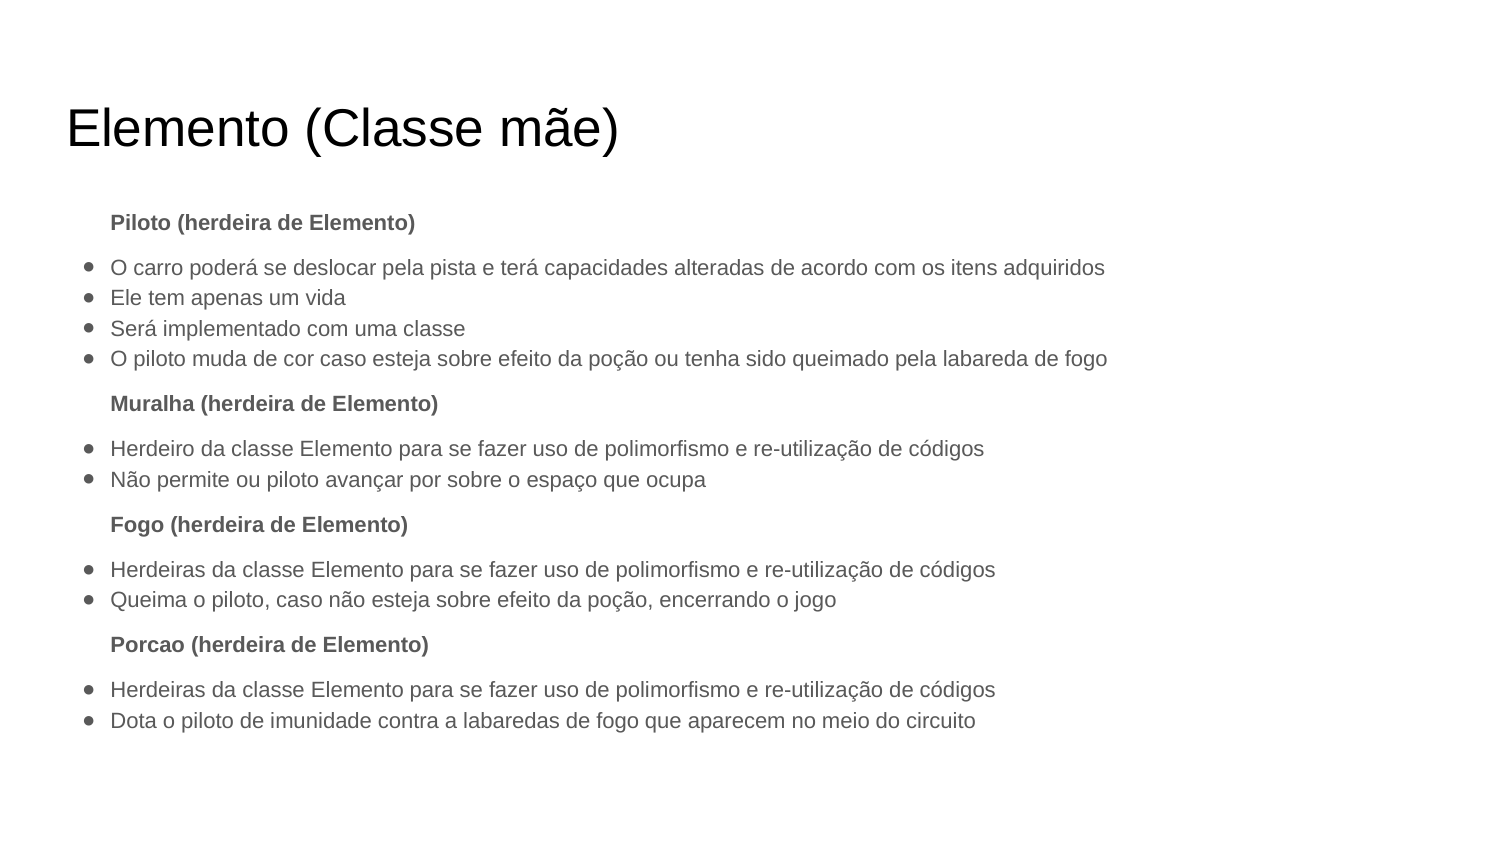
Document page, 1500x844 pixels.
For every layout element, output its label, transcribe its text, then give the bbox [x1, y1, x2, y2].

list Piloto (herdeira de Elemento) O carro poderá se deslocar pela pista e terá capacidades alteradas de acordo com os itens adquiridos Ele tem apenas um vida Será implementado com uma classe O piloto muda de cor caso esteja sobre efeito da poção ou tenha sido queimado pela labareda de fogo Muralha (herdeira de Elemento) Herdeiro da classe Elemento para se fazer uso de polimorfismo e re-utilização de códigos Não permite ou piloto avançar por sobre o espaço que ocupa Fogo (herdeira de Elemento) Herdeiras da classe Elemento para se fazer uso de polimorfismo e re-utilização de códigos Queima o piloto, caso não esteja sobre efeito da poção, encerrando o jogo Porcao (herdeira de Elemento) Herdeiras da classe Elemento para se fazer uso de polimorfismo e re-utilização de códigos Dota o piloto de imunidade contra a labaredas de fogo que aparecem no meio do circuito [51, 189, 1449, 750]
title Elemento (Classe mãe) [51, 78, 1449, 173]
